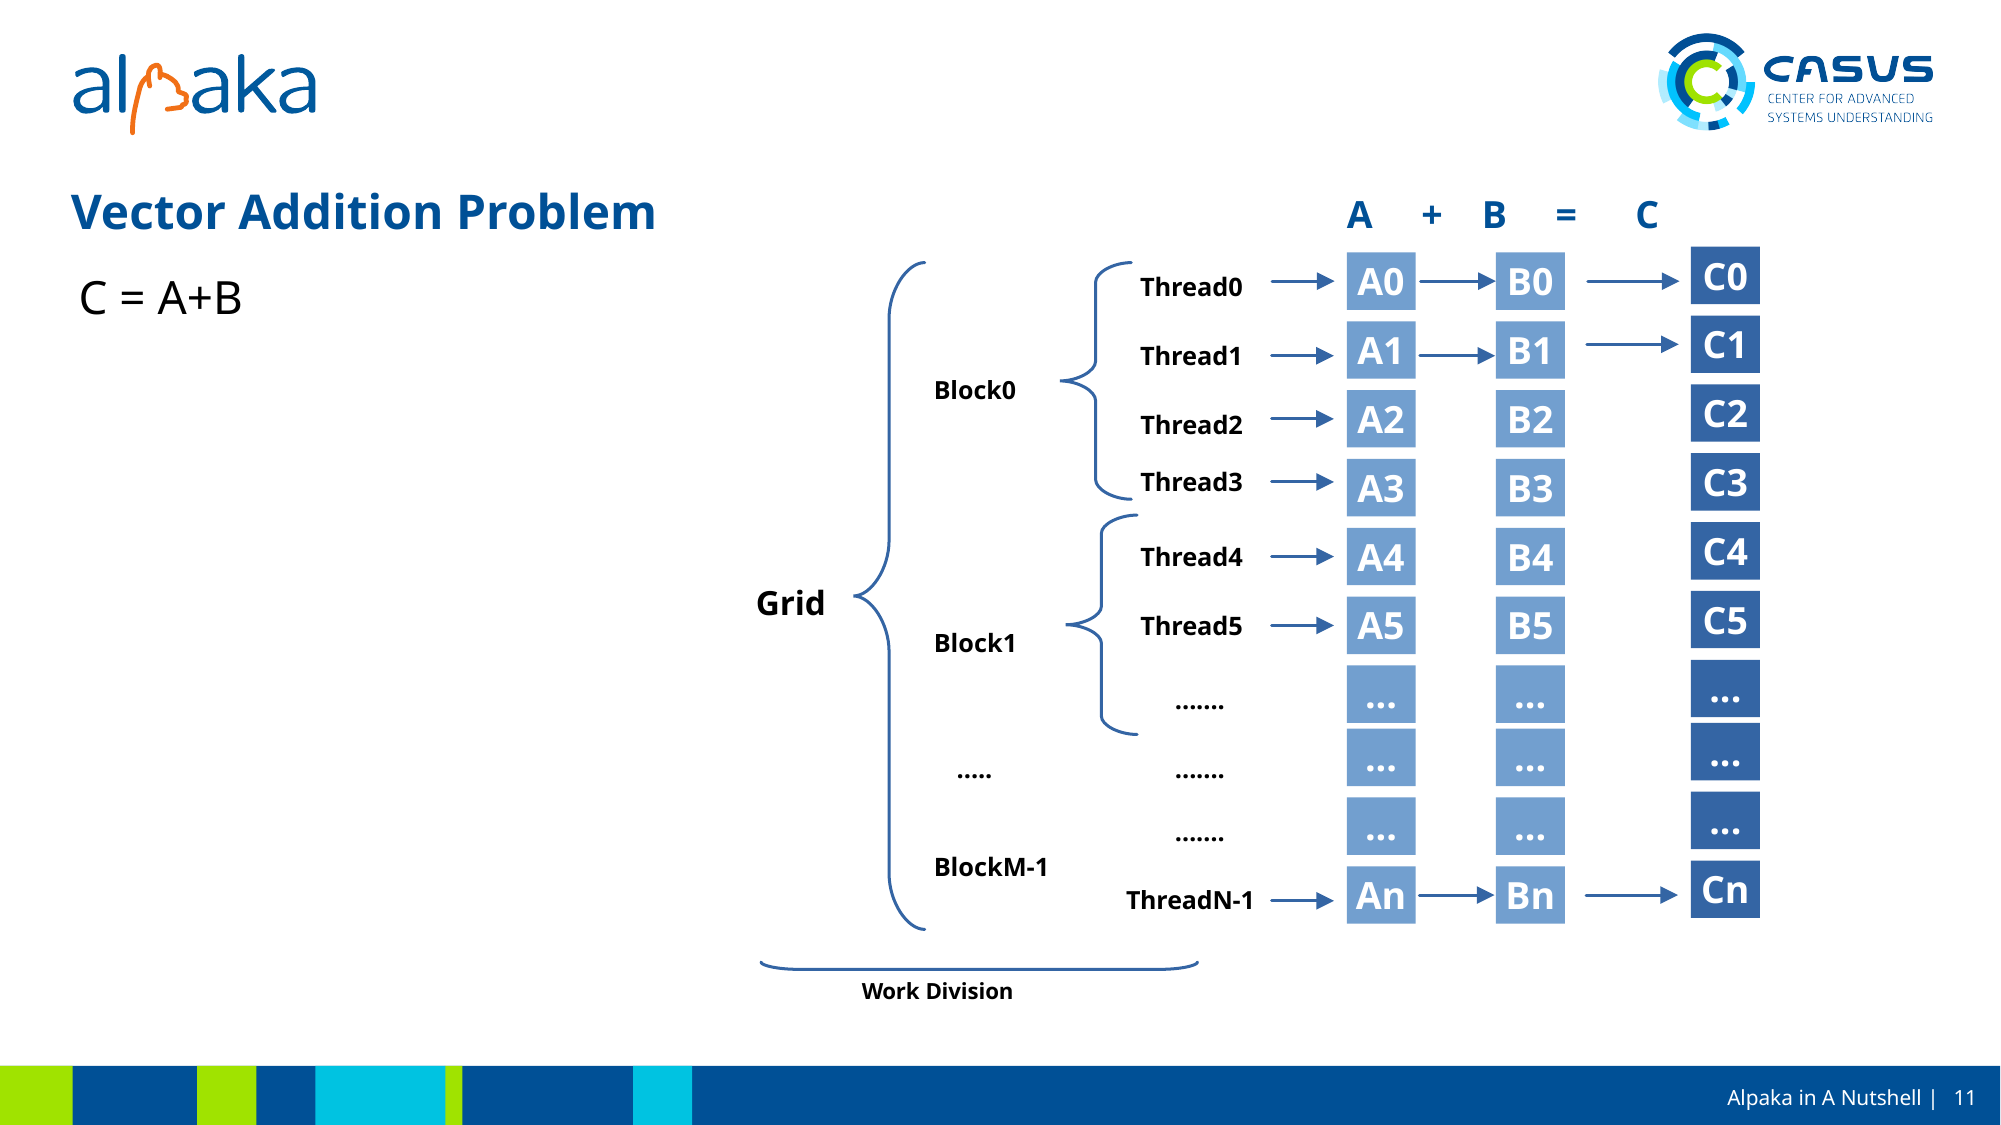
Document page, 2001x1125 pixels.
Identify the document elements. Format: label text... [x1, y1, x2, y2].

picture [1658, 33, 1933, 131]
list C = A+B [78, 265, 644, 928]
list Thread2 [1140, 407, 1279, 442]
text_box A0 [1346, 252, 1416, 310]
list ……. [1174, 751, 1313, 787]
text_box C4 [1690, 522, 1760, 580]
title A + B = C [1346, 180, 1760, 247]
text_box B1 [1495, 321, 1565, 379]
list Block0 [933, 372, 1072, 408]
text_box ... [1690, 659, 1760, 718]
text_box C5 [1690, 590, 1760, 649]
text_box A5 [1346, 596, 1416, 655]
text_box Cn [1690, 860, 1760, 918]
text_box A4 [1346, 527, 1416, 586]
list ……. [1174, 682, 1313, 718]
text_box A2 [1346, 390, 1416, 448]
text_box ... [1495, 728, 1565, 787]
list Thread1 [1140, 338, 1278, 373]
text_box B5 [1495, 596, 1565, 655]
list Thread4 [1140, 539, 1279, 574]
text_box ... [1690, 791, 1760, 850]
list Work Division [861, 976, 1063, 1007]
list Thread0 [1140, 269, 1278, 305]
text_box An [1346, 866, 1416, 924]
text_box C3 [1690, 453, 1760, 511]
text_box C0 [1690, 246, 1760, 305]
list ….. [956, 751, 1095, 787]
text_box ... [1346, 728, 1416, 787]
text_box B4 [1495, 527, 1565, 586]
text_box ... [1690, 722, 1760, 781]
list Thread3 [1140, 464, 1279, 500]
text_box C2 [1690, 384, 1760, 442]
list Block1 [933, 625, 1072, 660]
picture [72, 53, 317, 136]
list Thread5 [1140, 608, 1279, 643]
text_box A1 [1346, 321, 1416, 379]
text_box A3 [1346, 458, 1416, 517]
text_box B2 [1495, 390, 1565, 448]
text_box B3 [1495, 458, 1565, 517]
text_box ... [1346, 665, 1416, 723]
text_box ... [1495, 665, 1565, 723]
list Grid [755, 579, 911, 626]
text_box ... [1495, 797, 1565, 855]
text_box C1 [1690, 315, 1760, 373]
list ……. [1174, 814, 1313, 850]
title Vector Addition Problem [70, 177, 756, 246]
list ThreadN-1 [1126, 883, 1264, 918]
text_box ... [1346, 797, 1416, 855]
list BlockM-1 [933, 849, 1072, 884]
text_box Bn [1495, 866, 1565, 924]
text_box B0 [1495, 252, 1565, 310]
